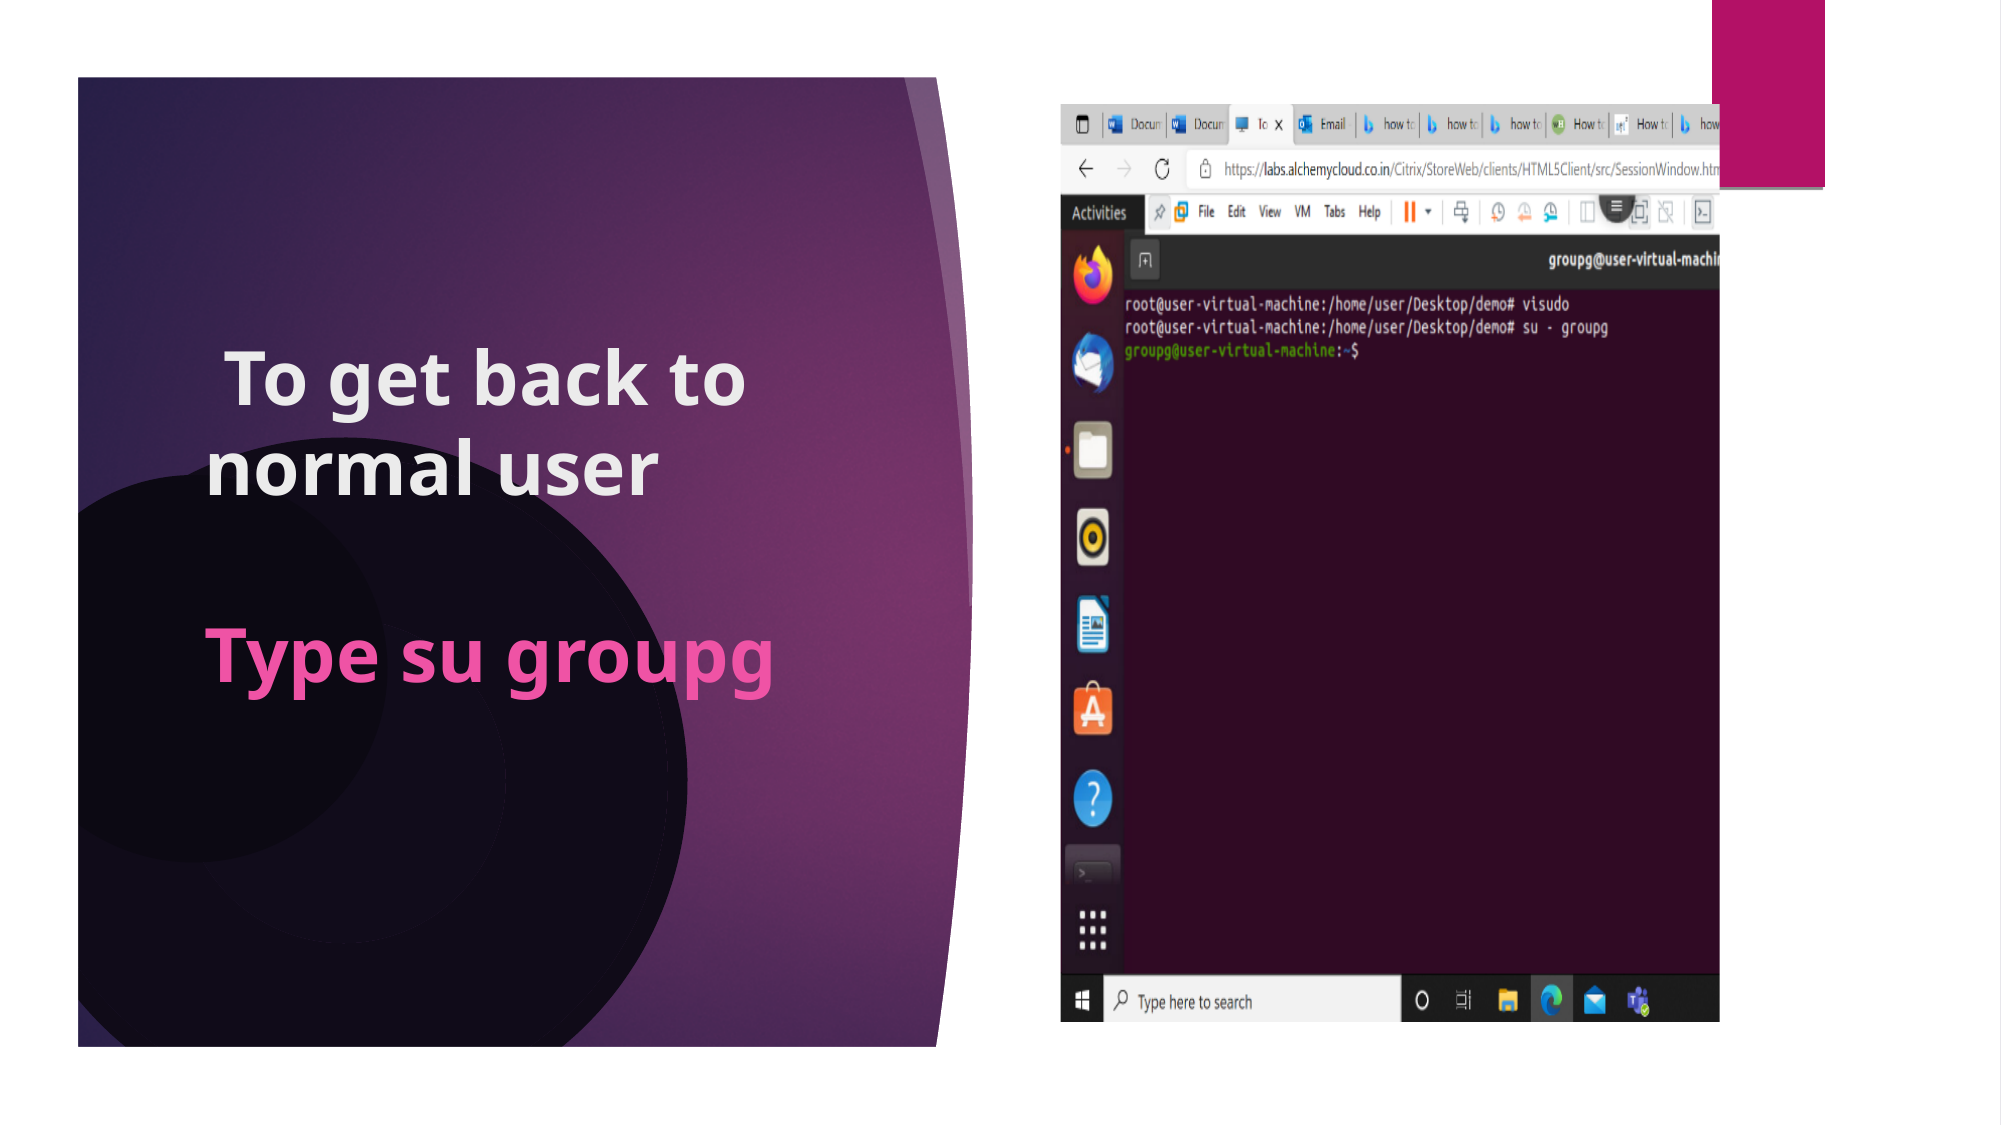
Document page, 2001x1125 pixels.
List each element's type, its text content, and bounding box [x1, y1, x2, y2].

picture [1060, 104, 1720, 1022]
title To get back to normal user [189, 277, 824, 563]
list Type su groupg [189, 600, 823, 826]
